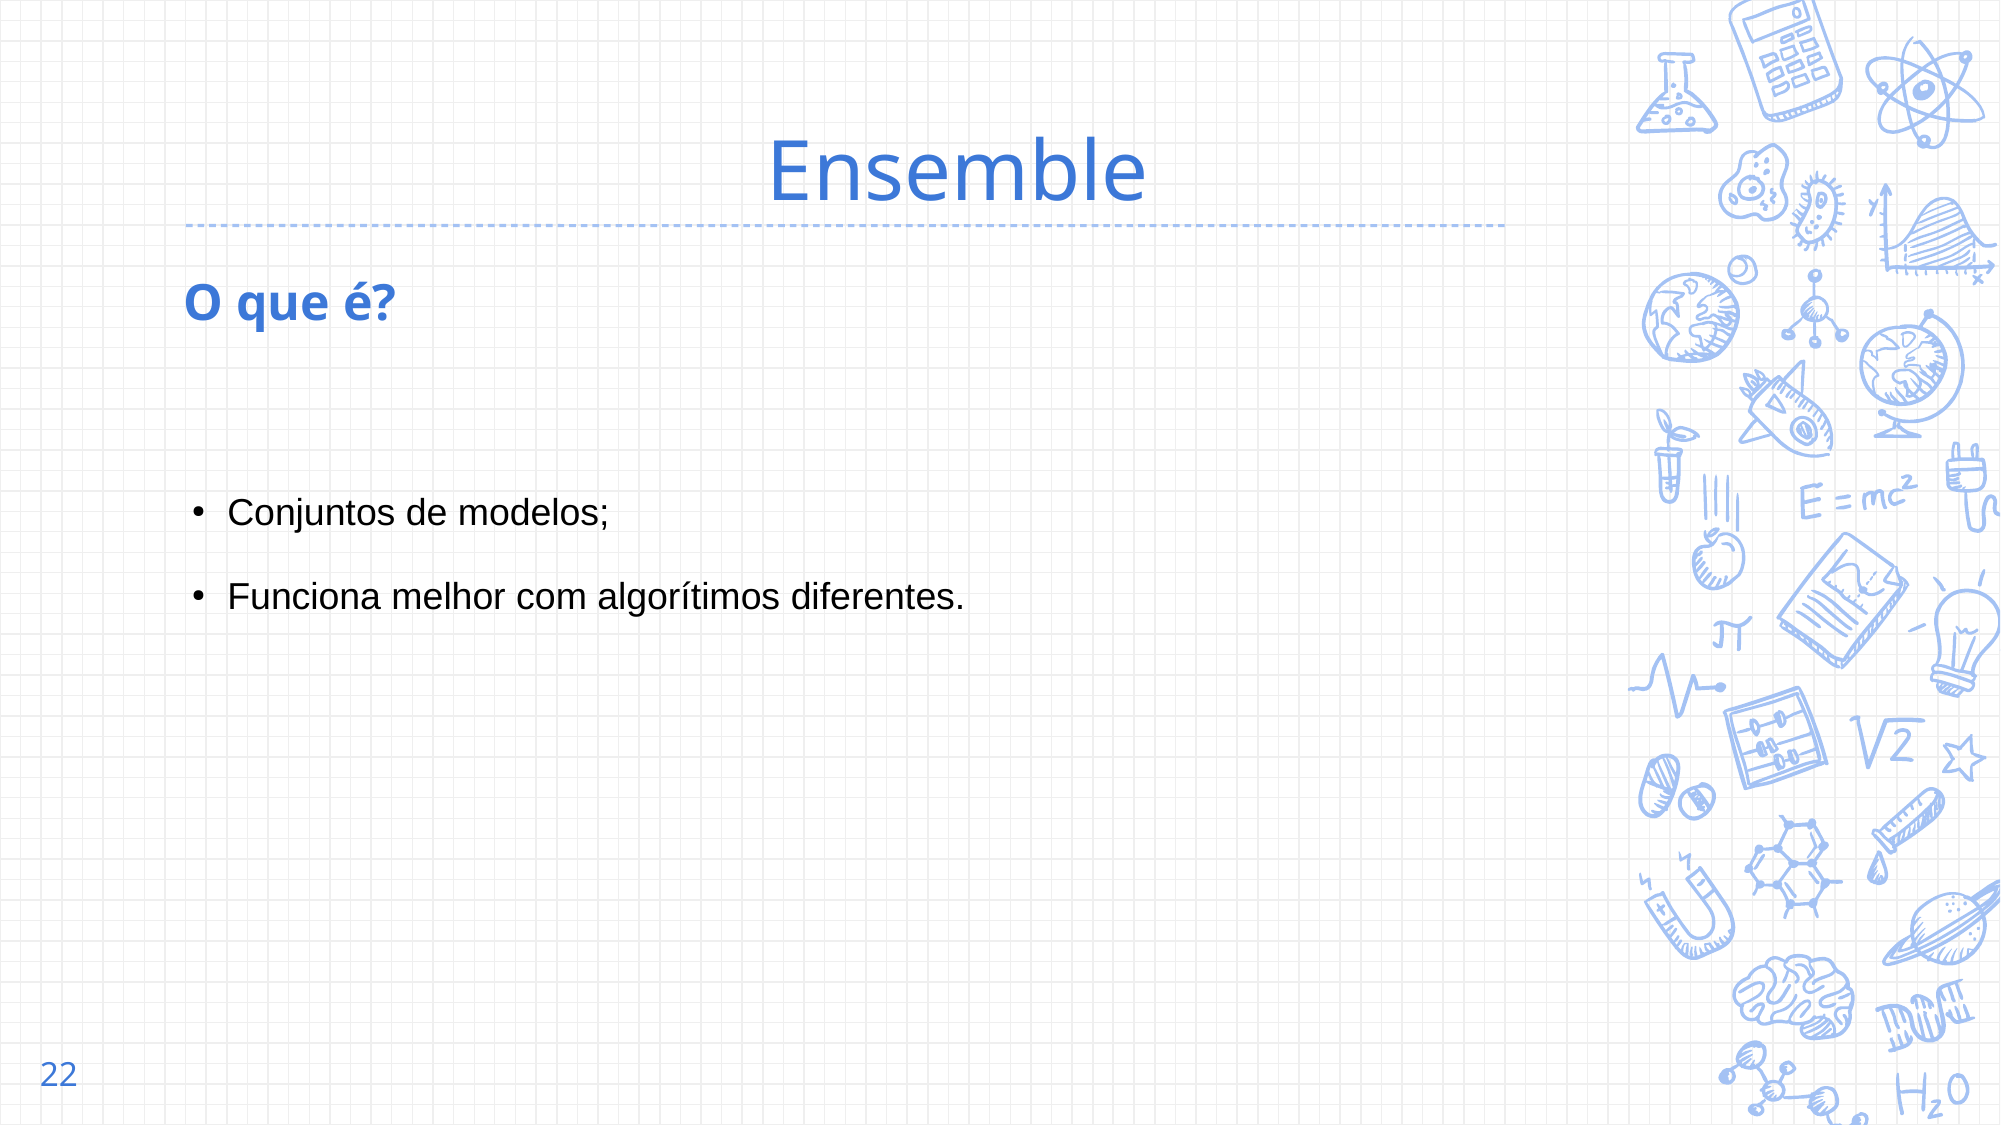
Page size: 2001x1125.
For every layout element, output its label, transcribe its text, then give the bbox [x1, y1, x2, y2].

text_box Ensemble [163, 49, 1753, 237]
text_box O que é? [163, 250, 819, 1000]
text_box <número> [19, 1032, 140, 1119]
text_box Conjuntos de modelos; Funciona melhor com algorítimos diferentes. [177, 484, 981, 877]
